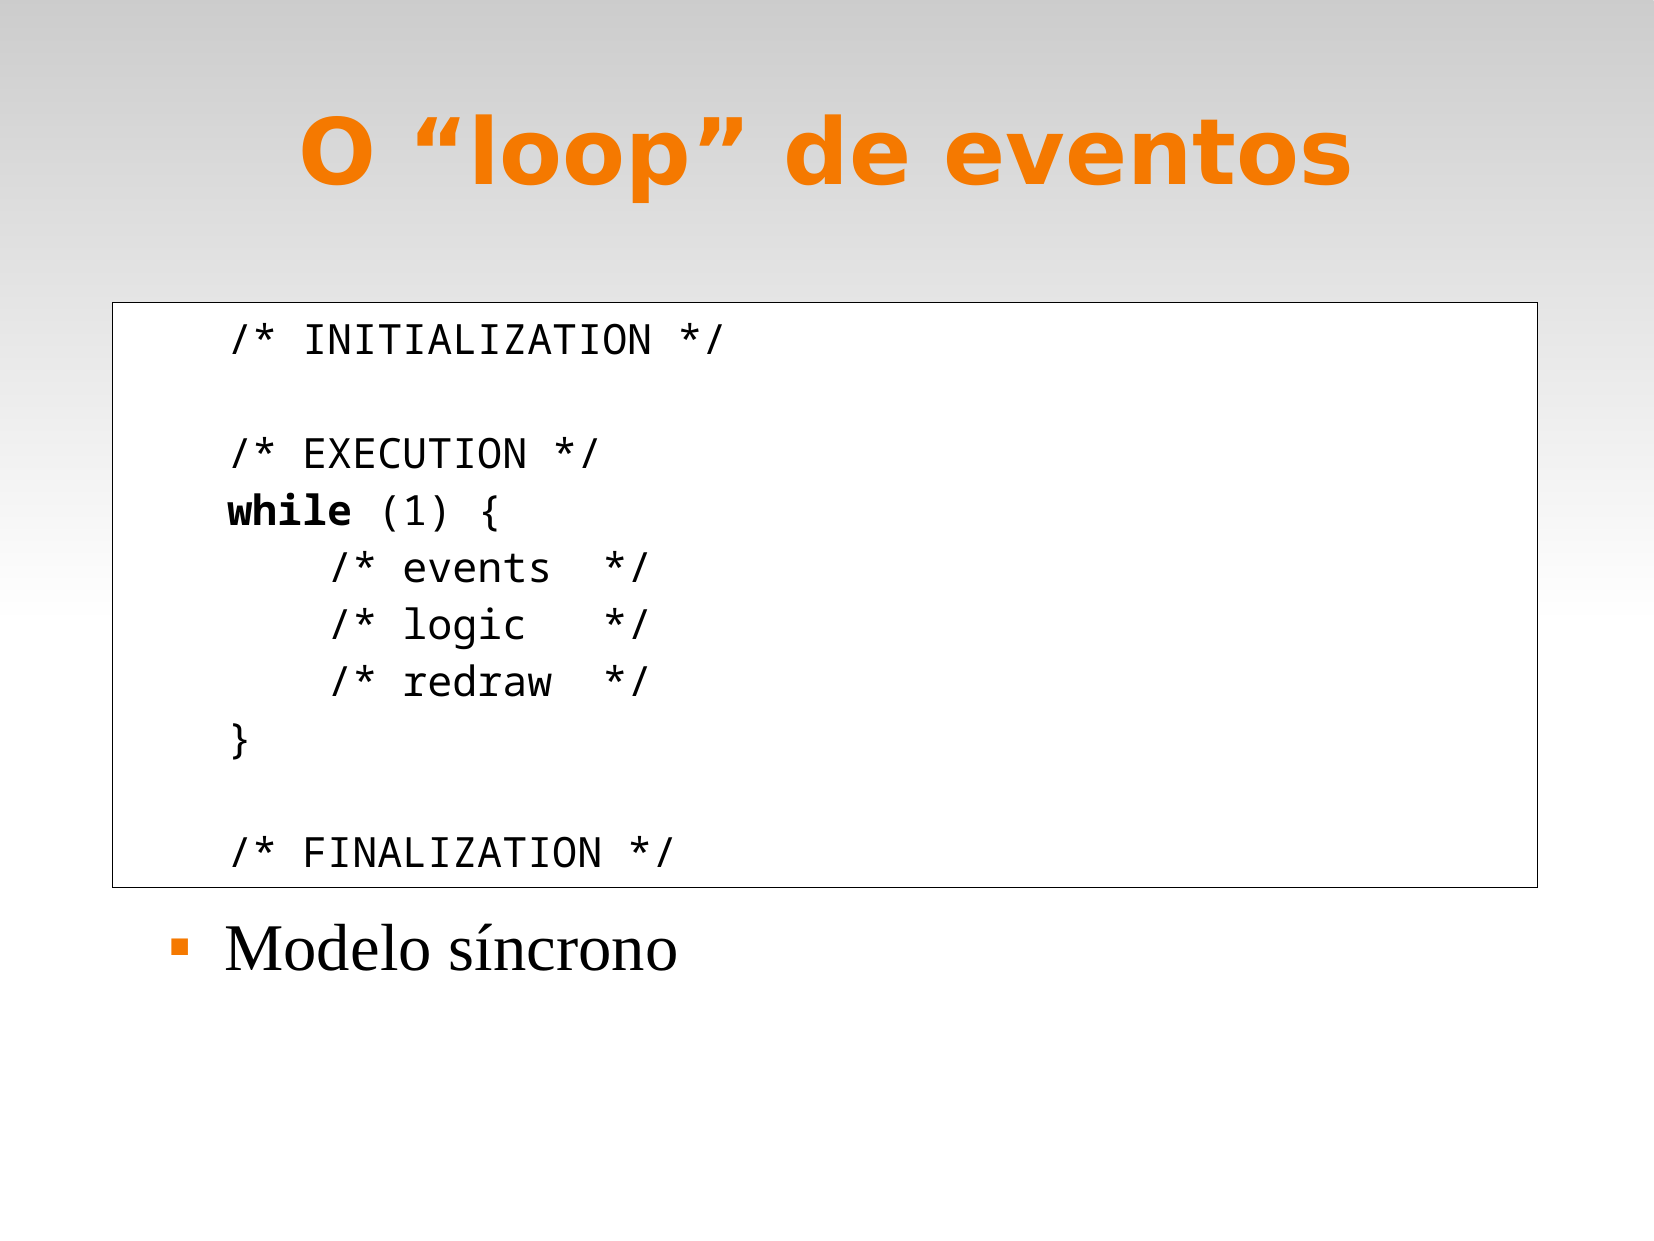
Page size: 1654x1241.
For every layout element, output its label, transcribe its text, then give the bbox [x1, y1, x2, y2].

list Modelo síncrono [82, 911, 1571, 1241]
title O “loop” de eventos [82, 49, 1571, 257]
text_box /* INITIALIZATION */ /* EXECUTION */ while (1) { /* events */ /* logic */ /* redraw */ } /* FINALIZATION */ [112, 302, 1538, 804]
